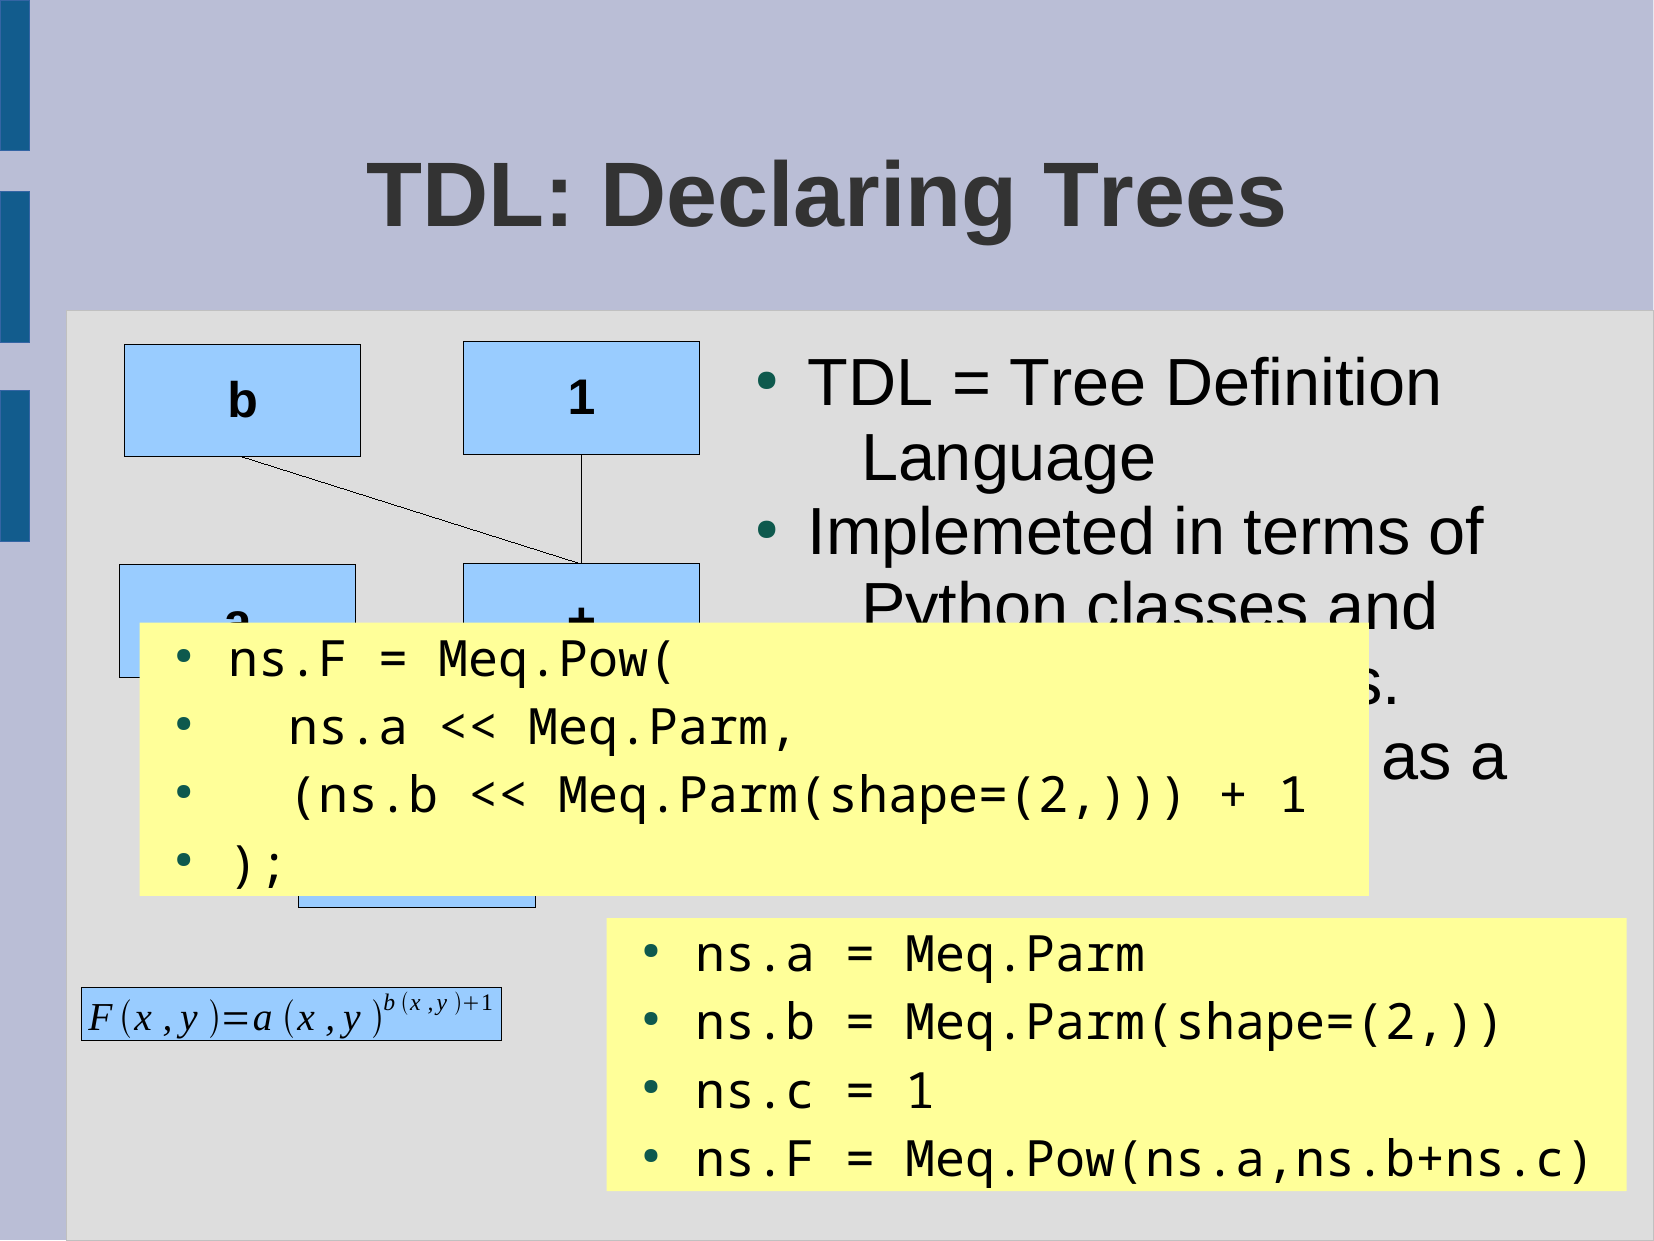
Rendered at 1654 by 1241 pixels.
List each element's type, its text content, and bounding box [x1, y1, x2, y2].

chart [81, 987, 502, 1041]
list ns.F = Meq.Pow( ns.a << Meq.Parm, (ns.b << Meq.Parm(shape=(2,))) + 1 ); [139, 622, 1369, 892]
text_box + [463, 563, 700, 622]
text_box pow(◦,◦) [298, 896, 536, 908]
list ns.a = Meq.Parm ns.b = Meq.Parm(shape=(2,)) ns.c = 1 ns.F = Meq.Pow(ns.a,ns.b+ns.c) [606, 918, 1627, 1176]
title TDL: Declaring Trees [121, 91, 1534, 299]
text_box a [119, 564, 356, 678]
list TDL = Tree Definition Language Implemeted in terms of Python classes and operator methods. “Declare” your tree as a Python script. [719, 344, 1627, 886]
text_box b [124, 344, 361, 457]
text_box 1 [463, 341, 700, 455]
